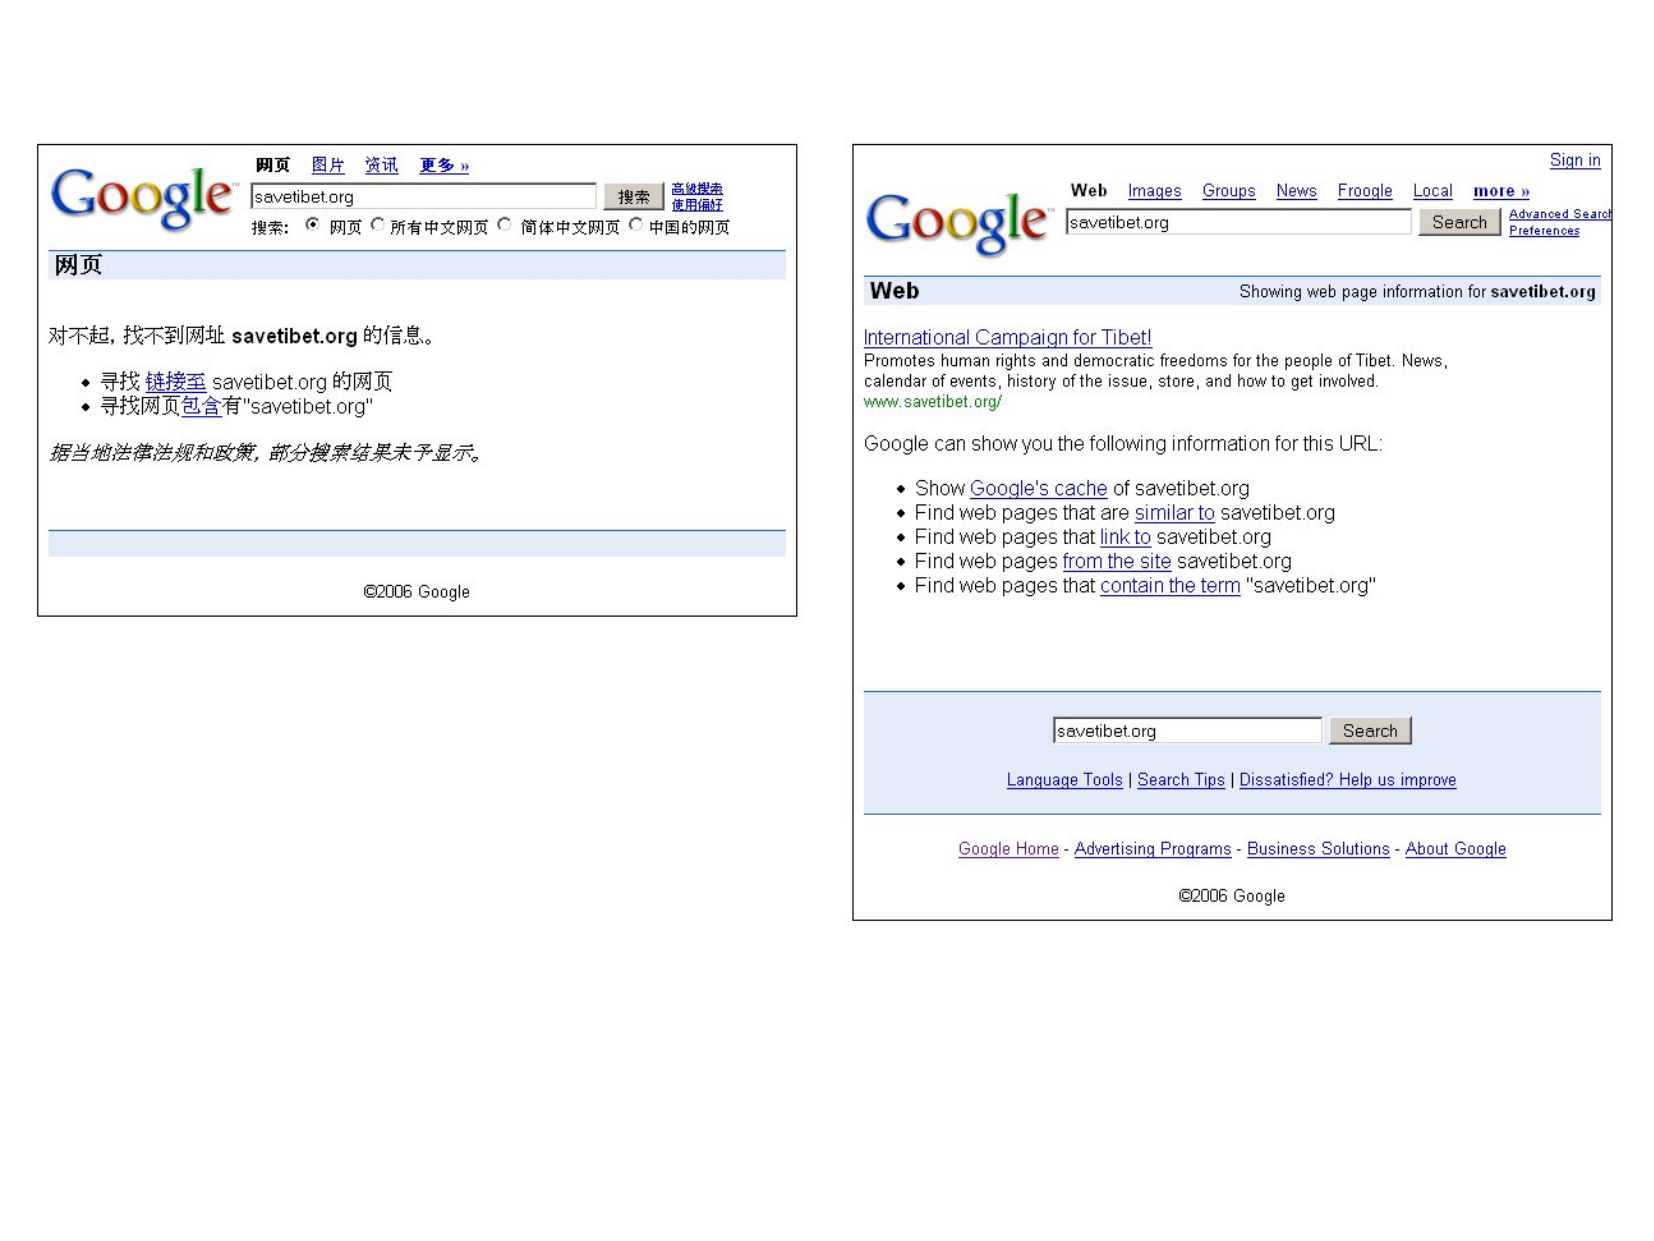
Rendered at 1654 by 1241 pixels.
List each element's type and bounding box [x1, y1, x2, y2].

picture [27, 130, 1623, 953]
